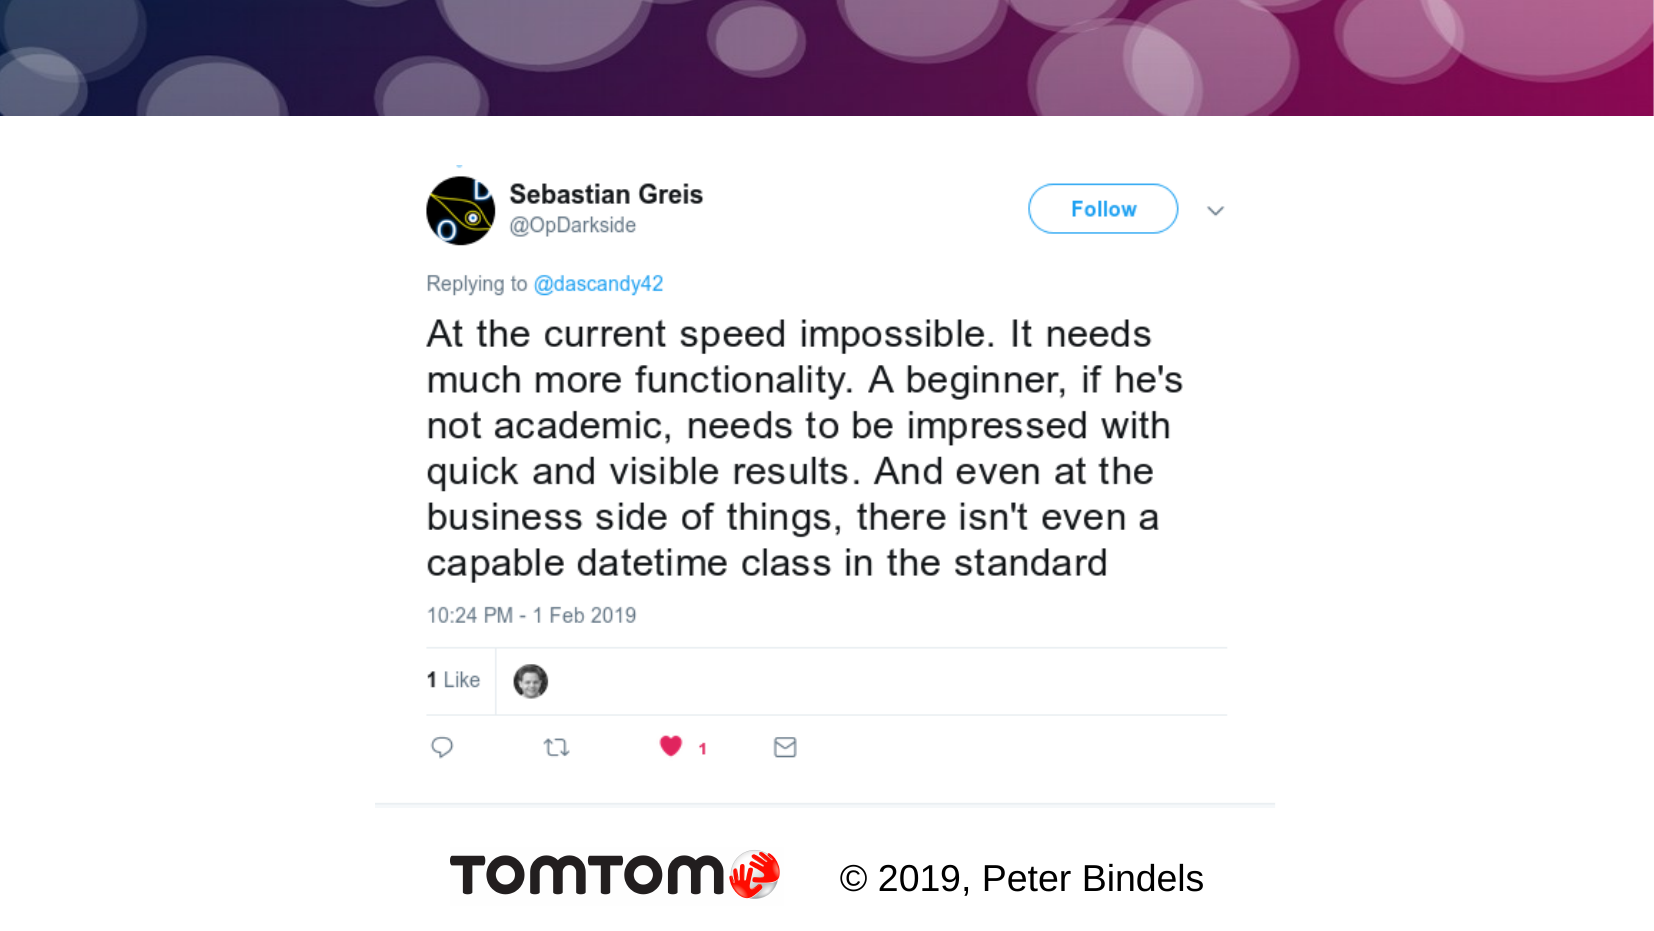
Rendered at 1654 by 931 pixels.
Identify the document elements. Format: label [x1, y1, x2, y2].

picture [375, 165, 1276, 808]
picture [450, 847, 784, 906]
picture [0, 0, 1654, 116]
